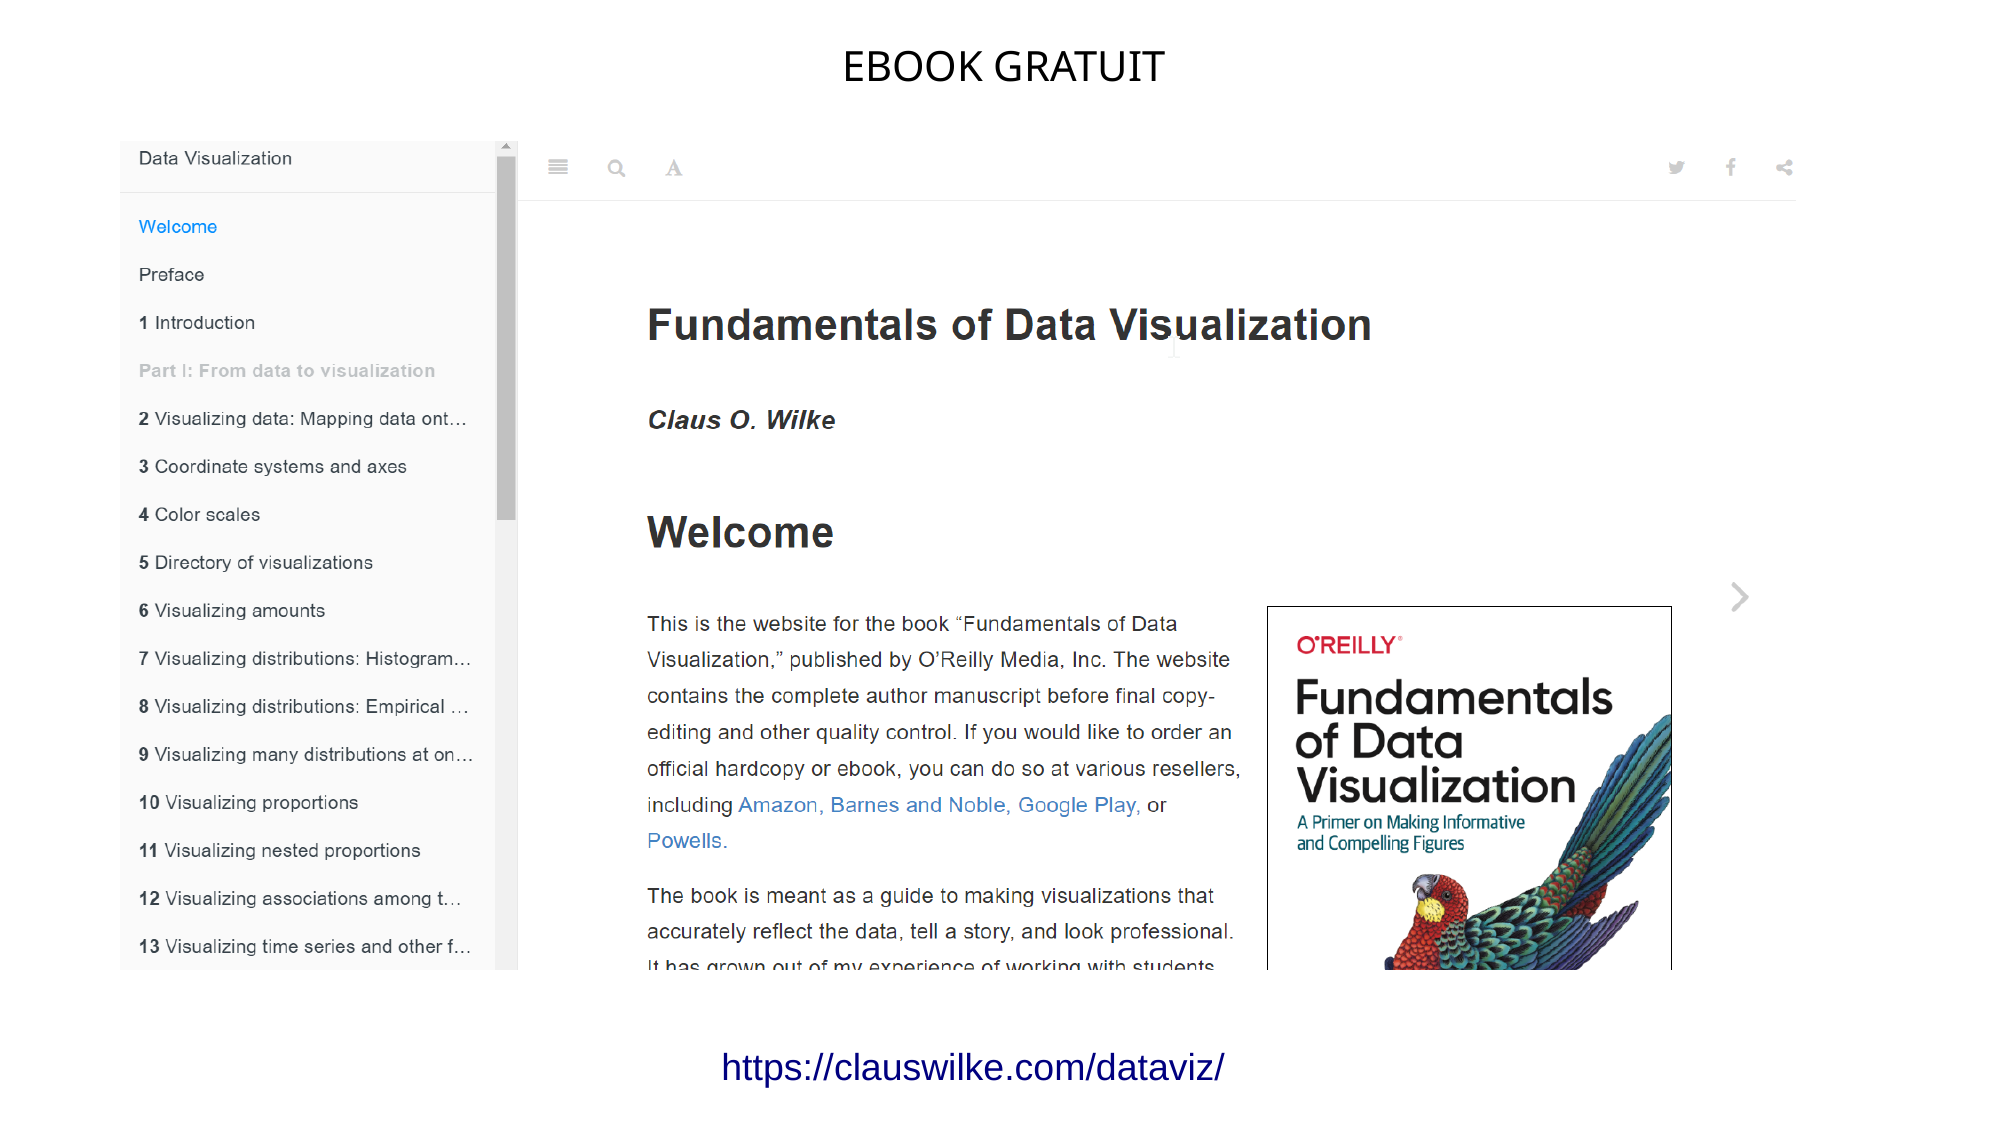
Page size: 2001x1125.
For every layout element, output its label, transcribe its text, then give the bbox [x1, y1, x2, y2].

picture [120, 141, 1796, 970]
text_box https://clauswilke.com/dataviz/ [706, 1039, 1241, 1097]
text_box Ebook gratuit [0, 0, 2000, 130]
